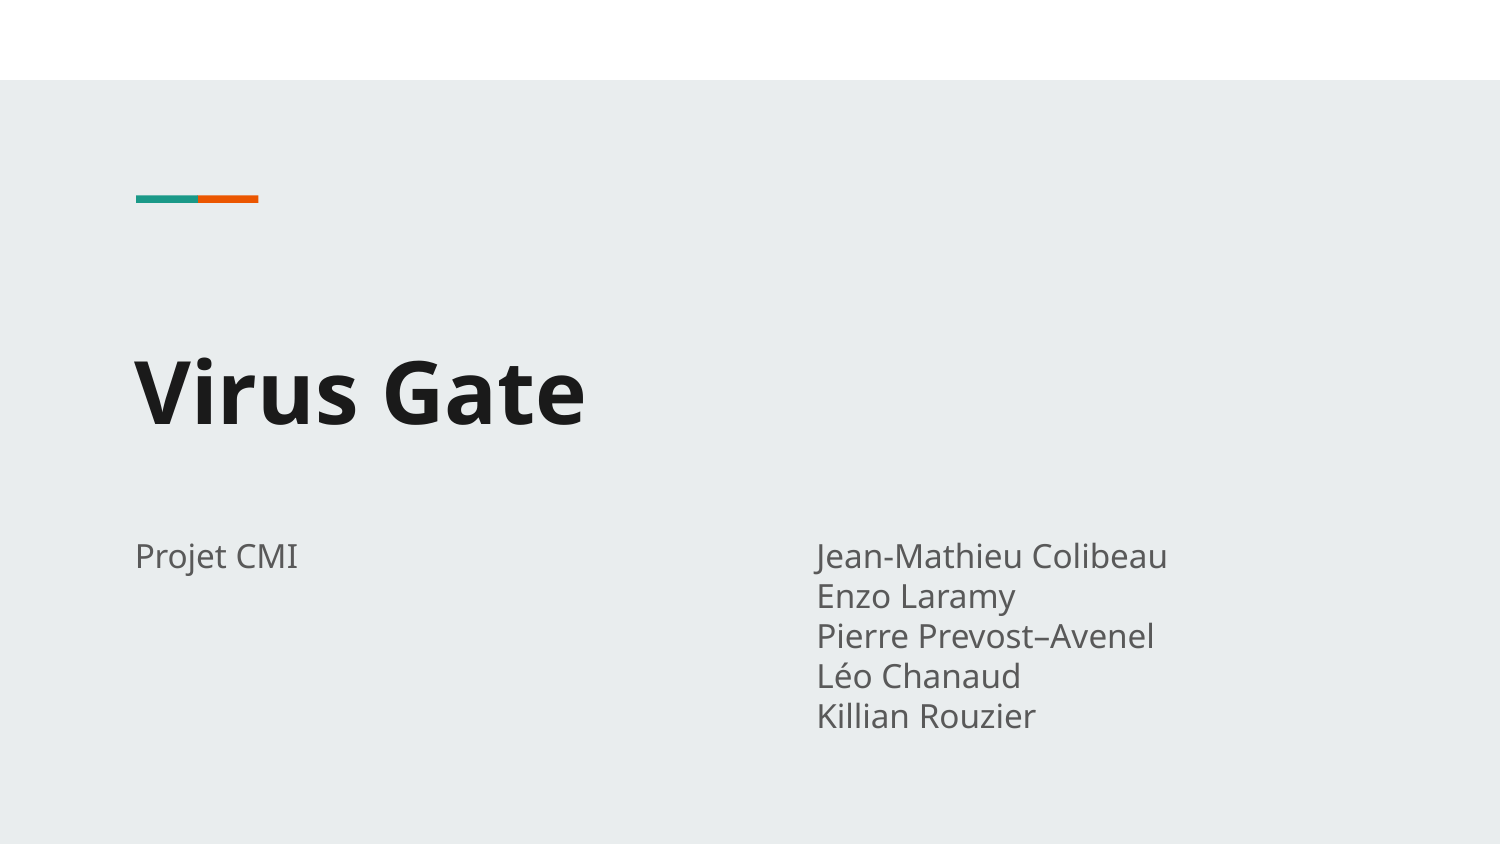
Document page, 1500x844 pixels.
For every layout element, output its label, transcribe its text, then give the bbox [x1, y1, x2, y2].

subtitle Projet CMI [119, 520, 801, 610]
title Virus Gate [119, 216, 1381, 490]
text_box Jean-Mathieu Colibeau Enzo Laramy Pierre Prevost–Avenel Léo Chanaud Killian Rouzier [801, 520, 1381, 751]
